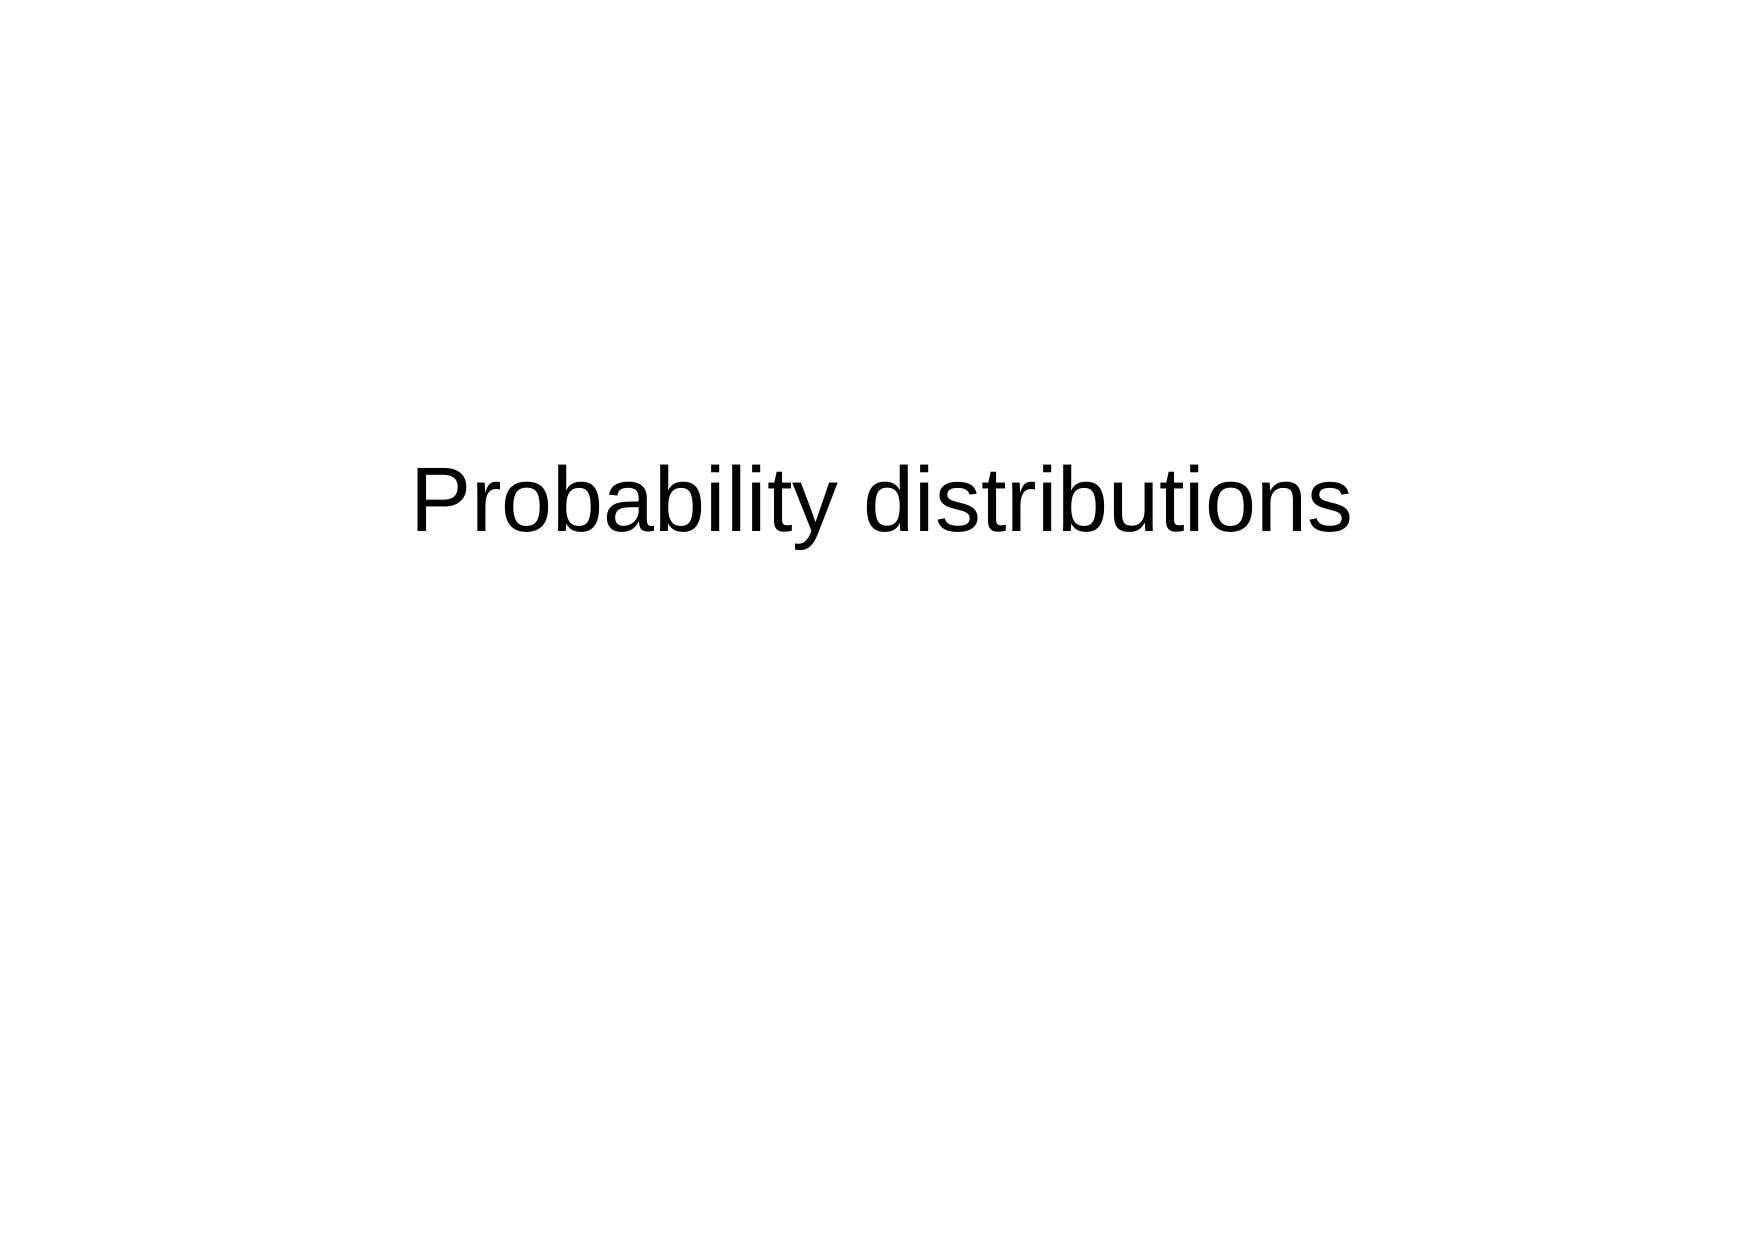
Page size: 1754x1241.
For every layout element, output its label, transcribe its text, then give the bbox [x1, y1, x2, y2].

text_box Probability distributions [395, 440, 1385, 579]
